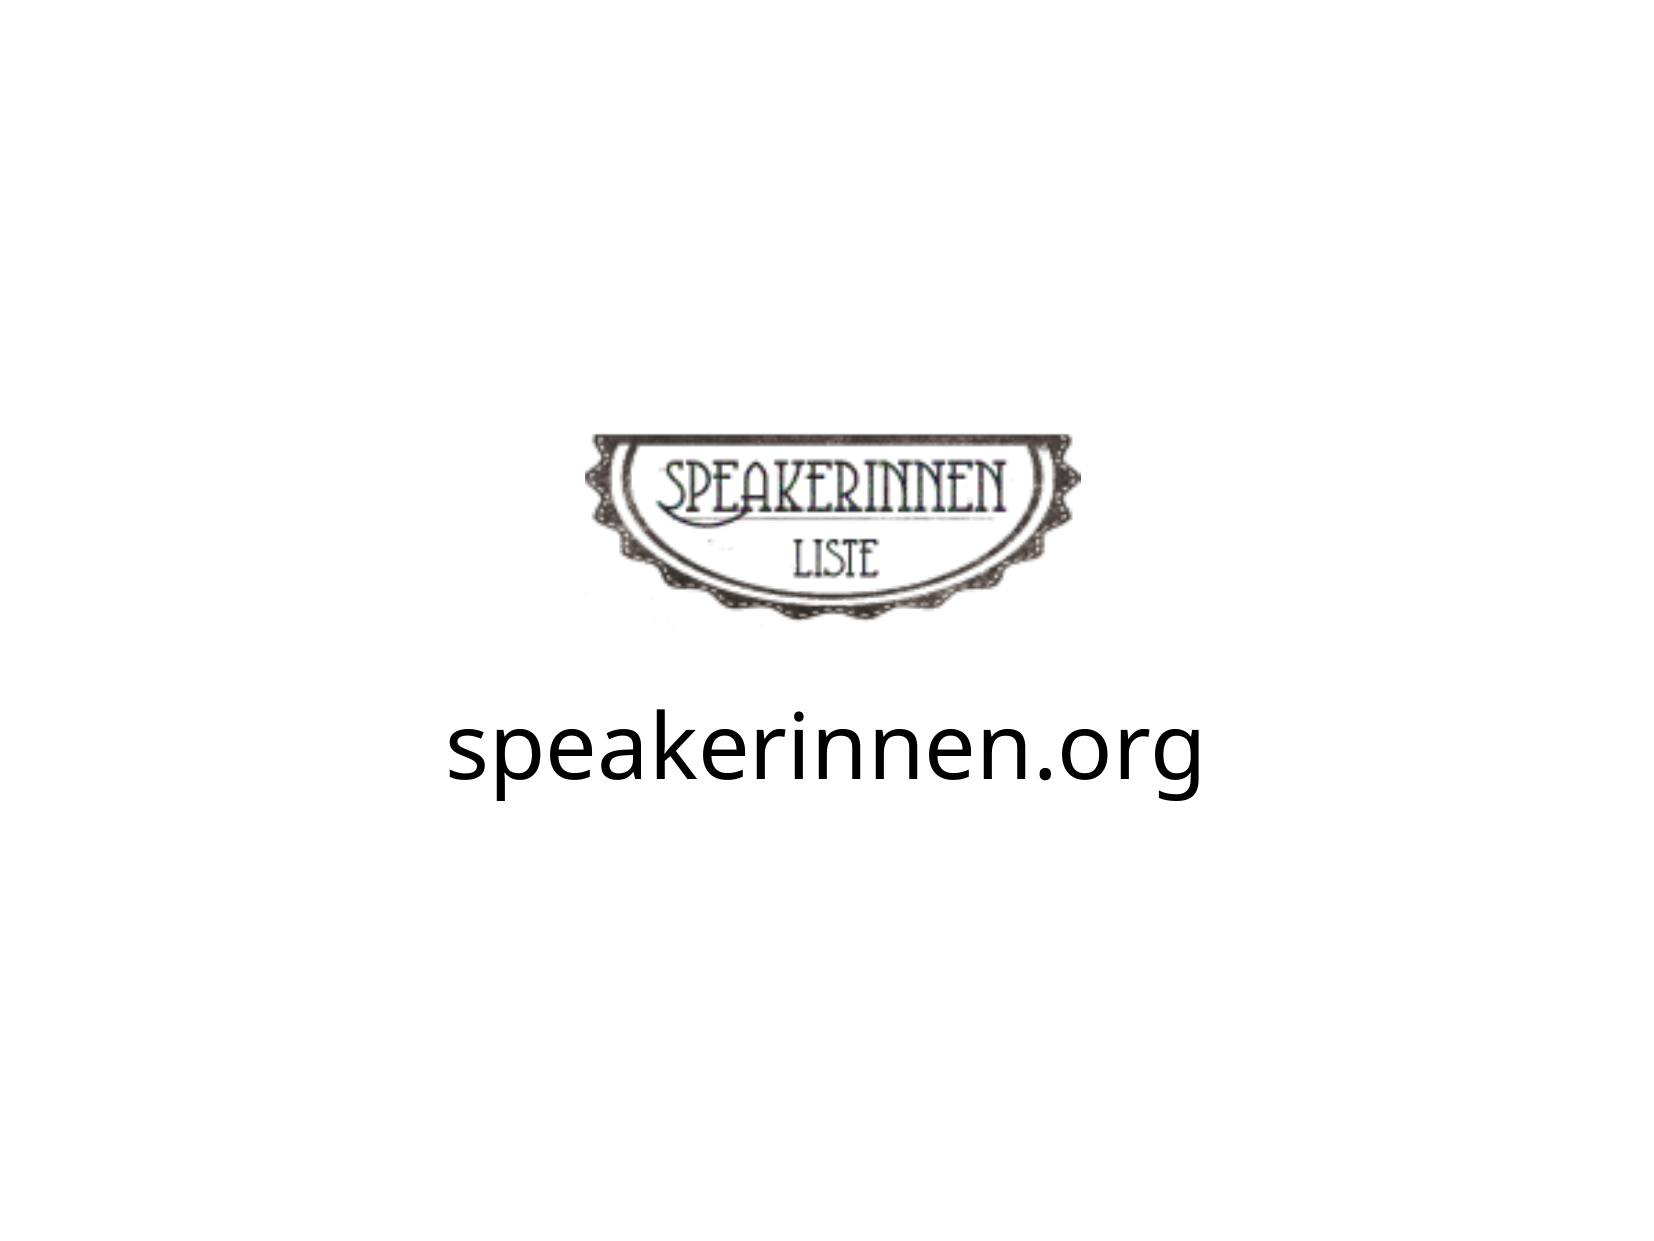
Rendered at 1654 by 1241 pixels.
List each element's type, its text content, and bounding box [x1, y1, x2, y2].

picture [585, 284, 1081, 781]
title speakerinnen.org [82, 556, 1571, 932]
